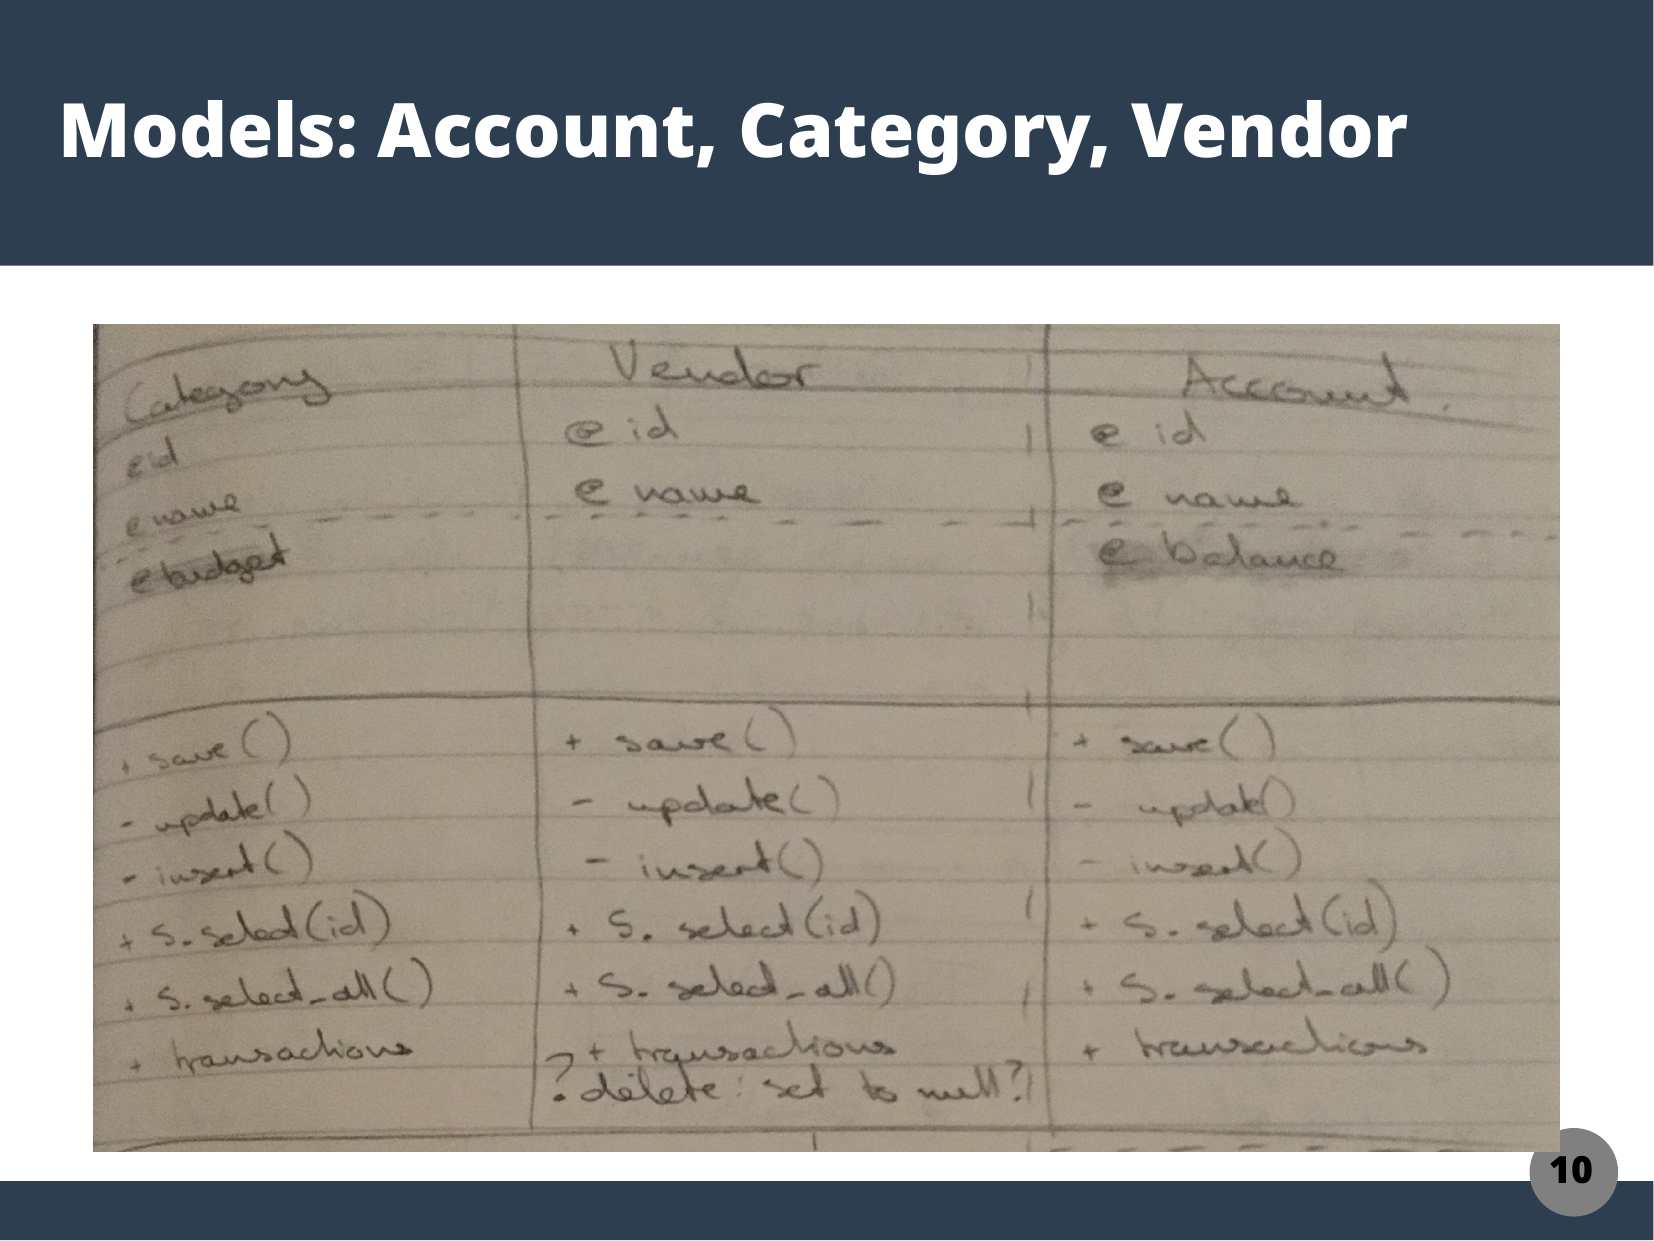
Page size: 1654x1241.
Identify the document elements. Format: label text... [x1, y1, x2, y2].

picture [93, 324, 1560, 1152]
title Models: Account, Category, Vendor [59, 49, 1595, 207]
